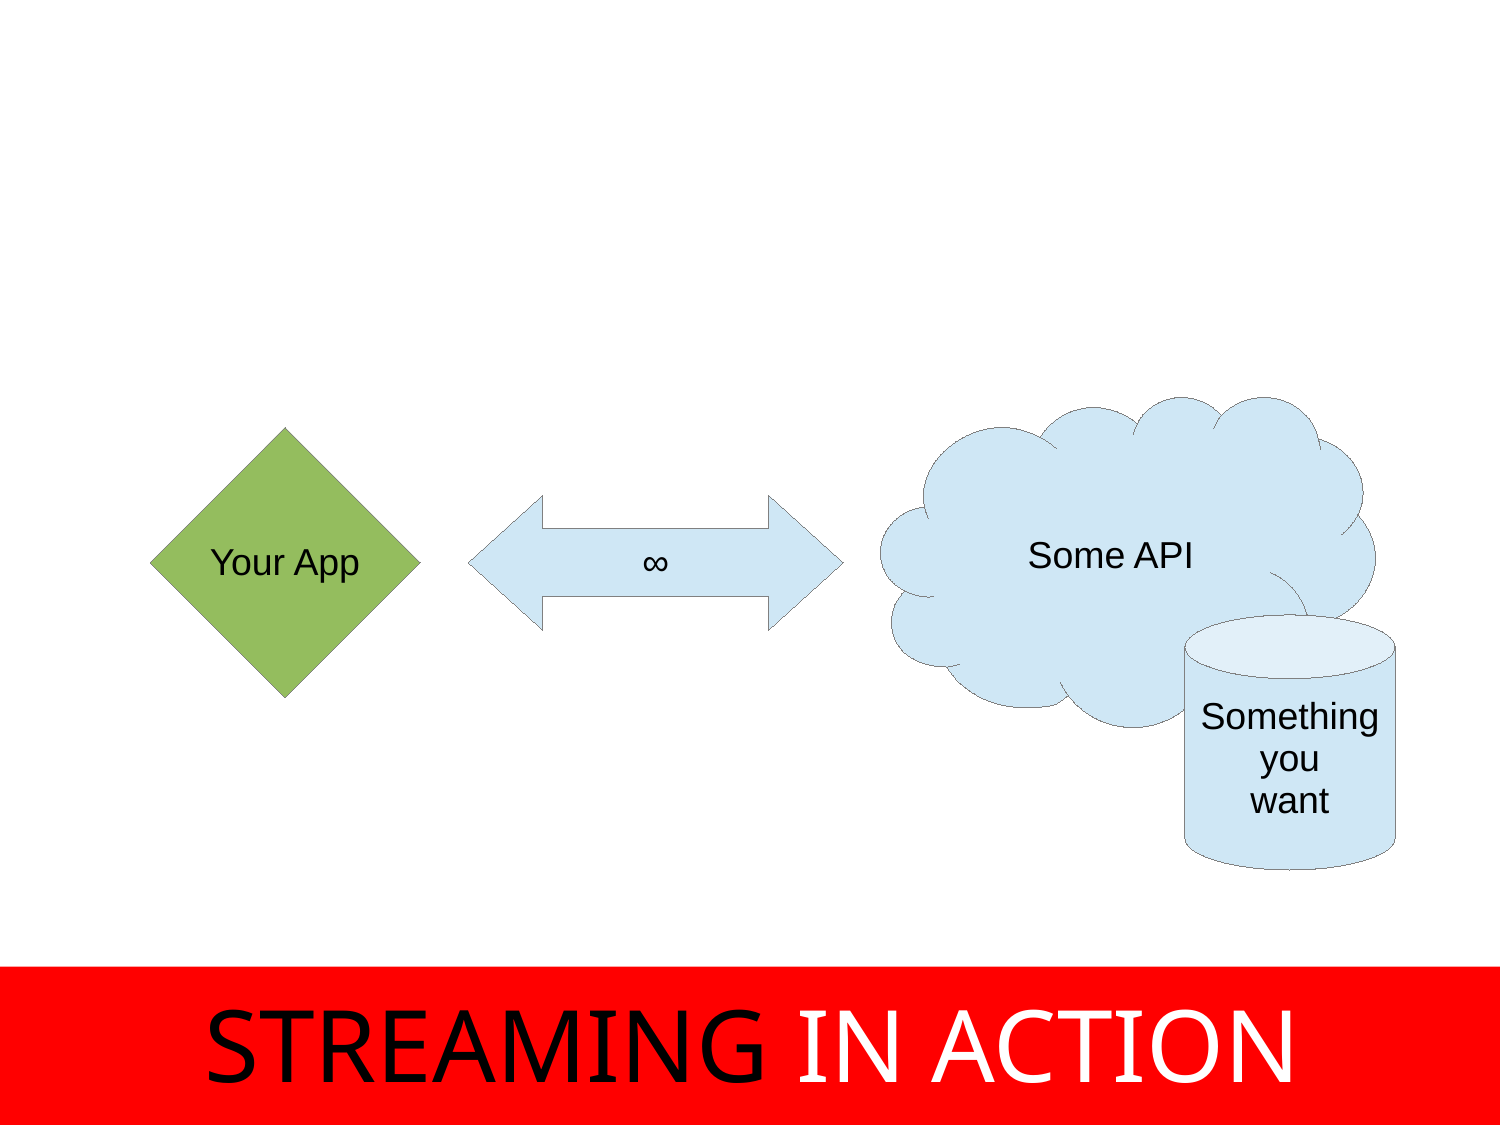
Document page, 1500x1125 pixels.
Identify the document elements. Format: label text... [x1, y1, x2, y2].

text_box ∞ [468, 495, 844, 631]
text_box Some API [880, 397, 1376, 728]
list STREAMING IN ACTION [28, 974, 1478, 1111]
text_box Something you want [1184, 647, 1396, 871]
text_box Your App [150, 427, 421, 698]
